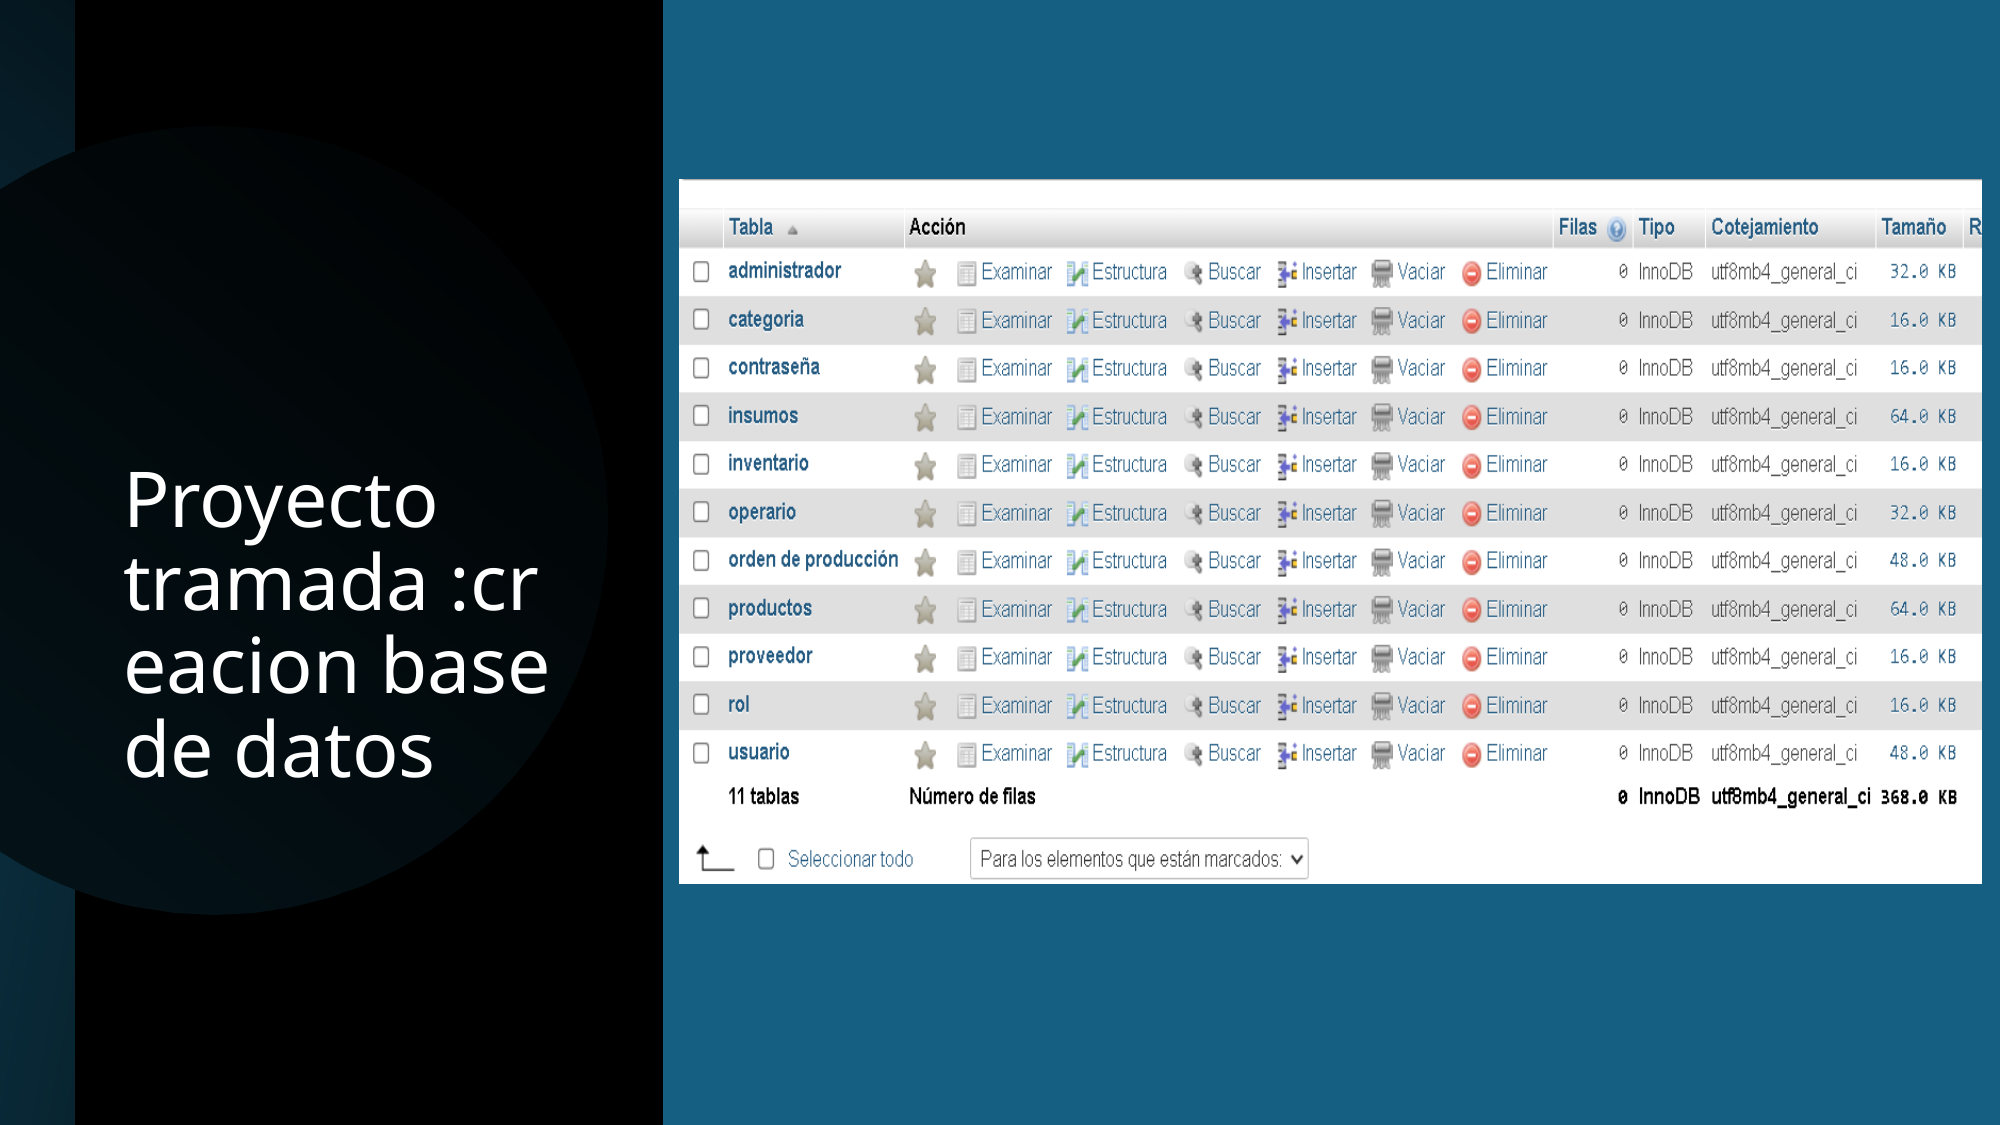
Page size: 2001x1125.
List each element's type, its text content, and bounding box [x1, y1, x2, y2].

picture [679, 179, 1982, 884]
title Proyecto tramada :creacion base de datos [108, 453, 581, 958]
text_box [0, 0, 2000, 1125]
